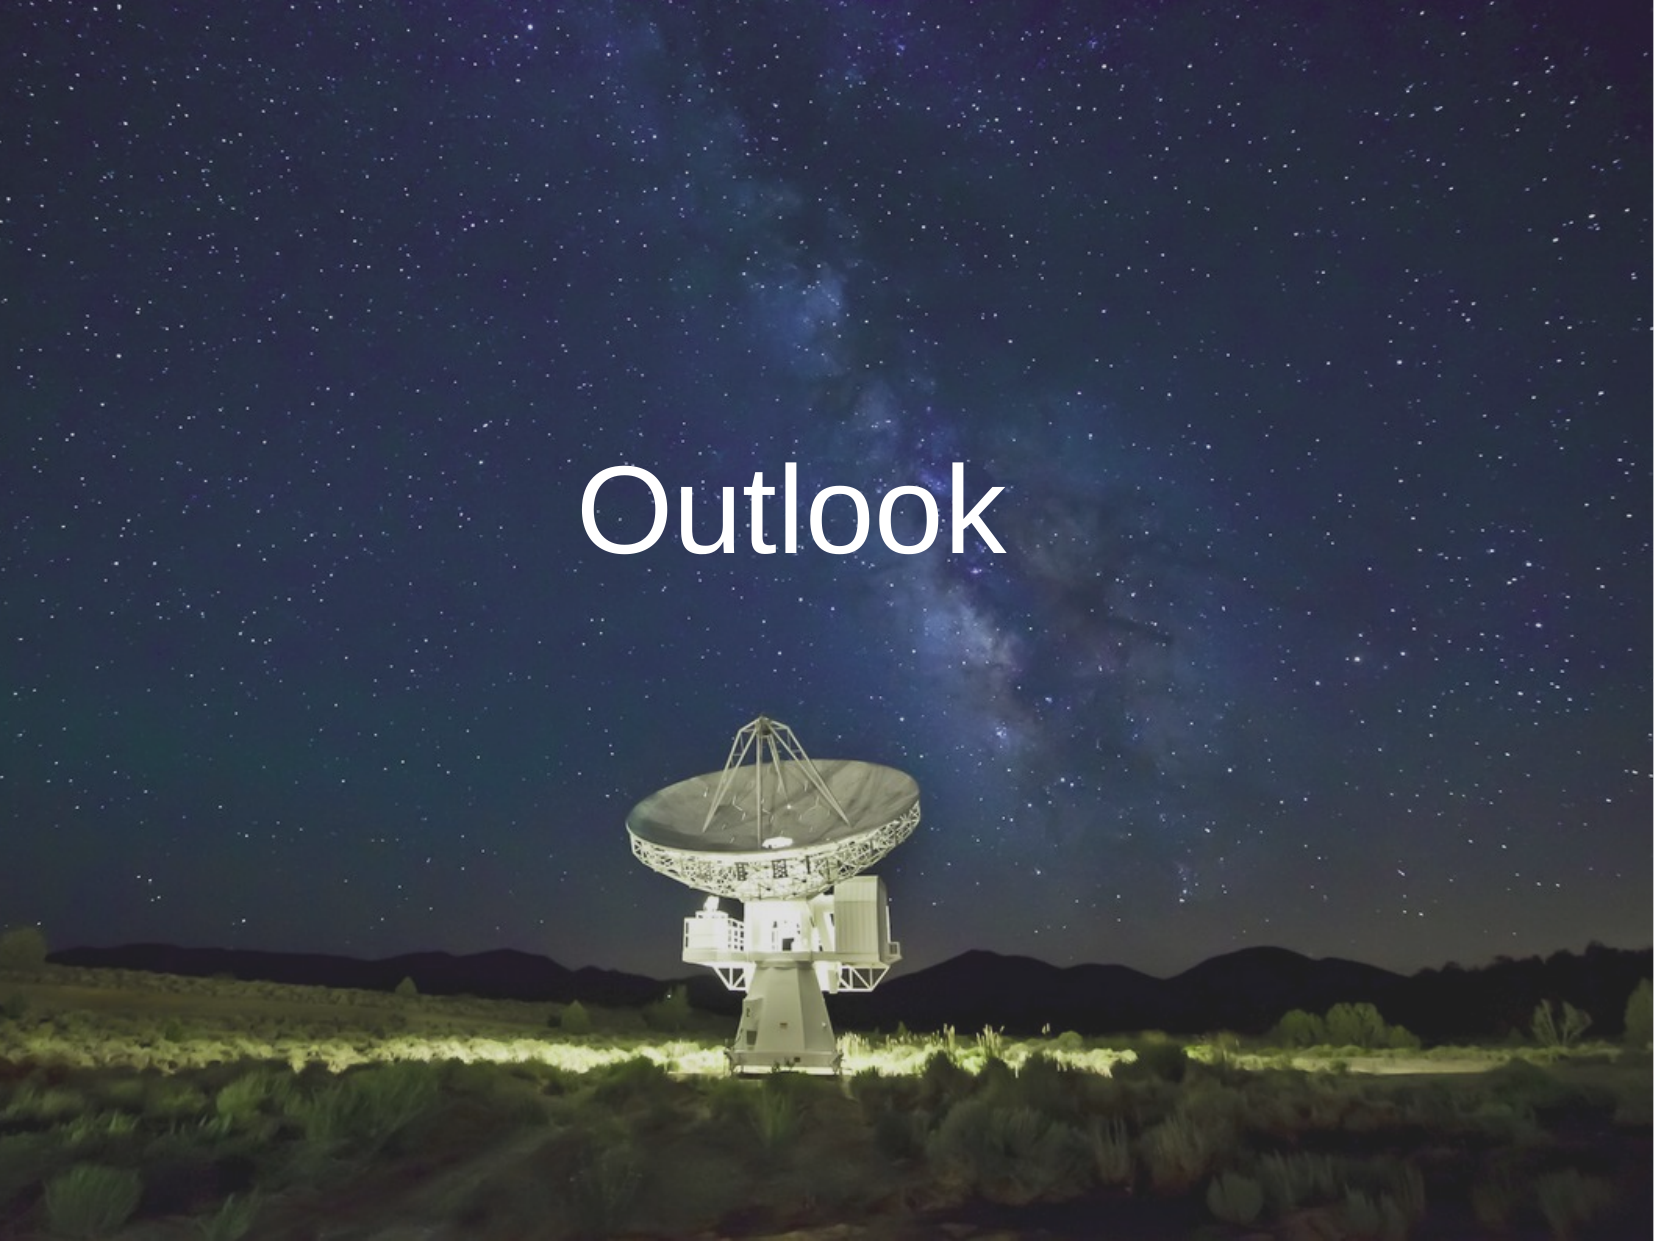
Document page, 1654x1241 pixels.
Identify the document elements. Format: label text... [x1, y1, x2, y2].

picture [0, 0, 1654, 1241]
subtitle Outlook [47, 30, 1536, 991]
